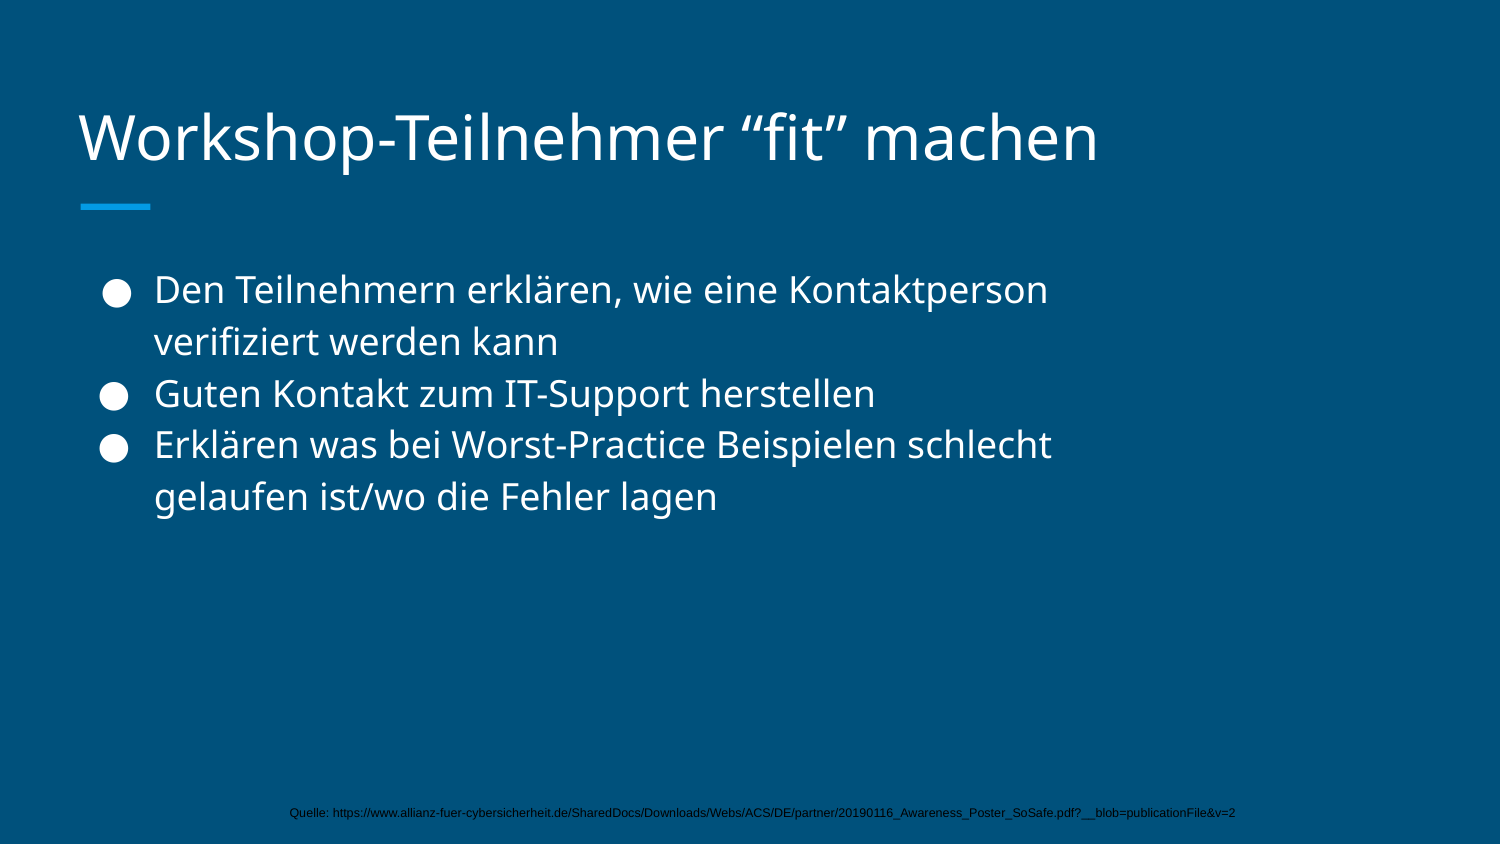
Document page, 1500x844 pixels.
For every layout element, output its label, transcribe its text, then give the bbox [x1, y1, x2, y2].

title Workshop-Teilnehmer “fit” machen [63, 75, 1437, 188]
text_box Quelle: https://www.allianz-fuer-cybersicherheit.de/SharedDocs/Downloads/Webs/ACS/DE/partner/20190116_Awareness_Poster_SoSafe.pdf?__blob=publicationFile&v=2 [274, 789, 1493, 835]
list Den Teilnehmern erklären, wie eine Kontaktperson verifiziert werden kann Guten Kontakt zum IT-Support herstellen Erklären was bei Worst-Practice Beispielen schlecht gelaufen ist/wo die Fehler lagen [63, 244, 1161, 750]
